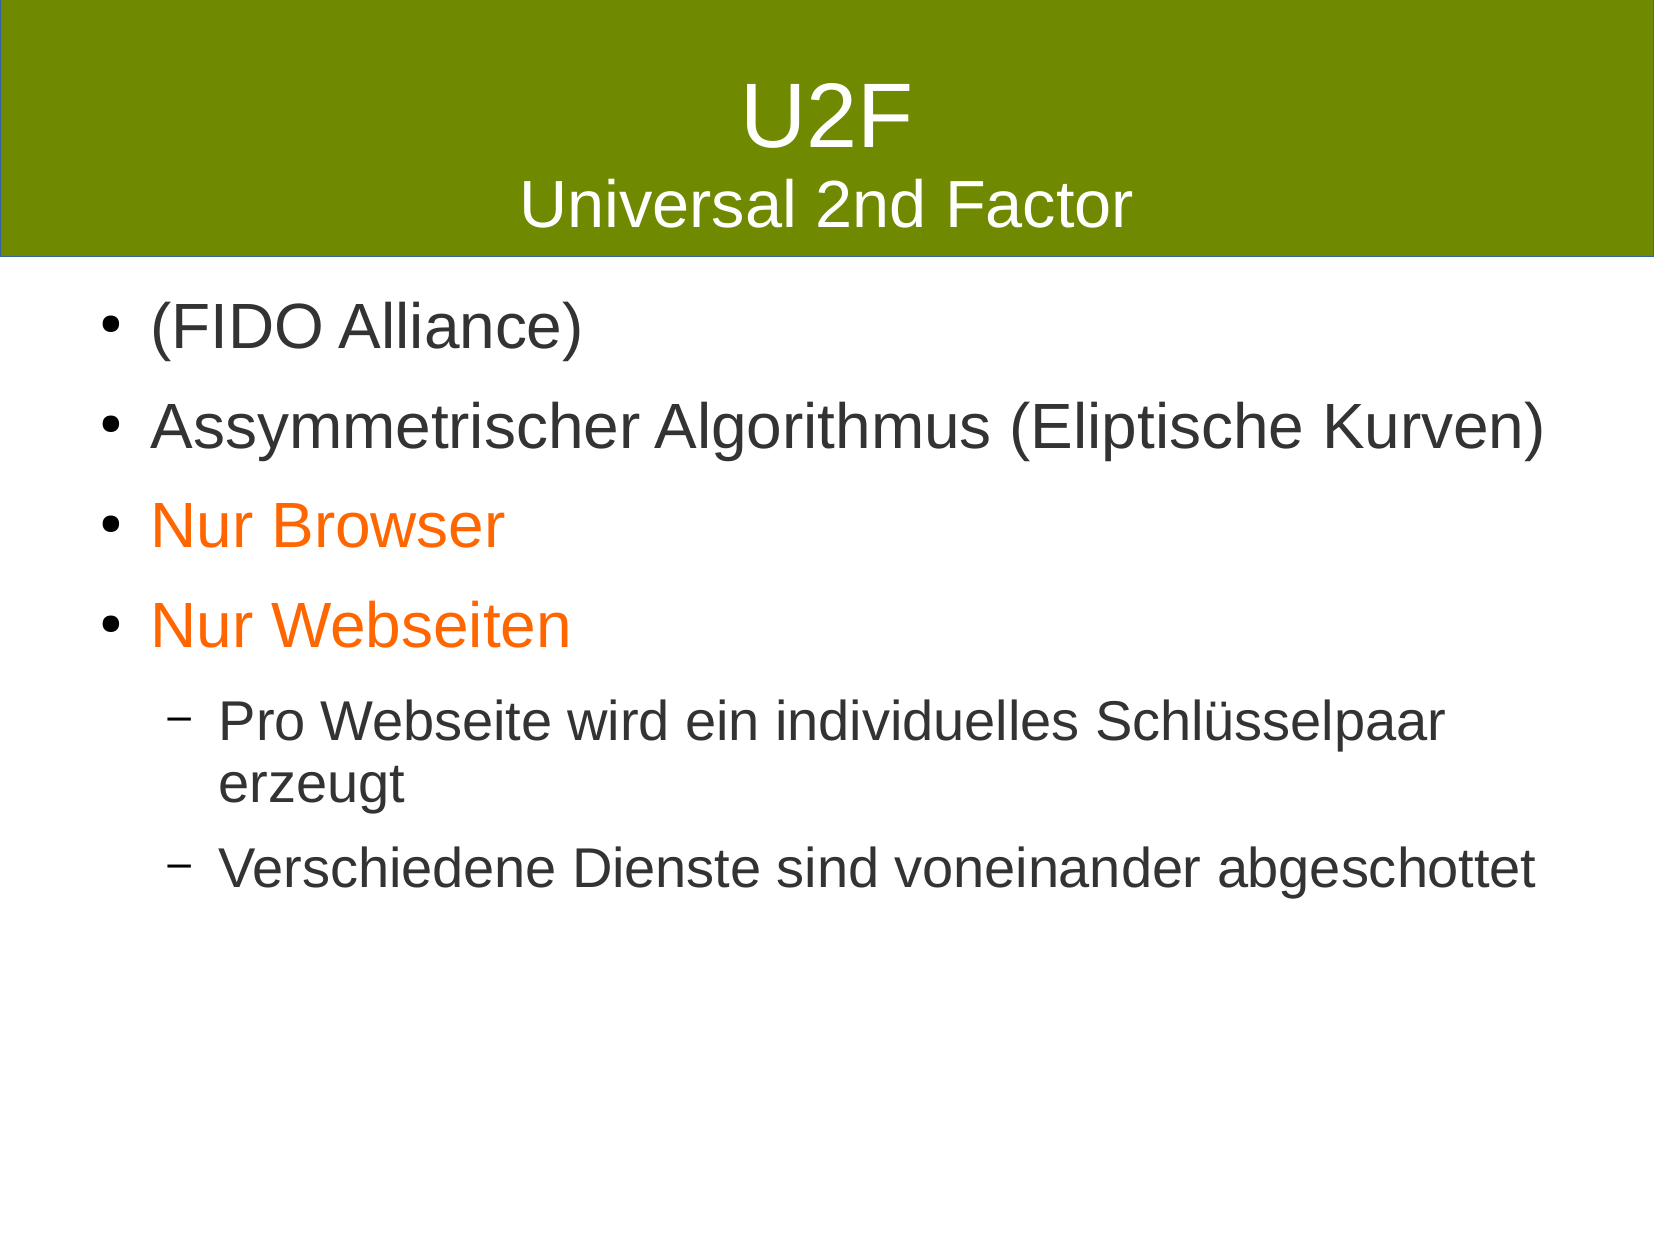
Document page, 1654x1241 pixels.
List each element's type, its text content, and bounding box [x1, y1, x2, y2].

title U2F Universal 2nd Factor [82, 49, 1571, 257]
list (FIDO Alliance) Assymmetrischer Algorithmus (Eliptische Kurven) Nur Browser Nur Webseiten Pro Webseite wird ein individuelles Schlüsselpaar erzeugt Verschiedene Dienste sind voneinander abgeschottet [82, 290, 1571, 1010]
